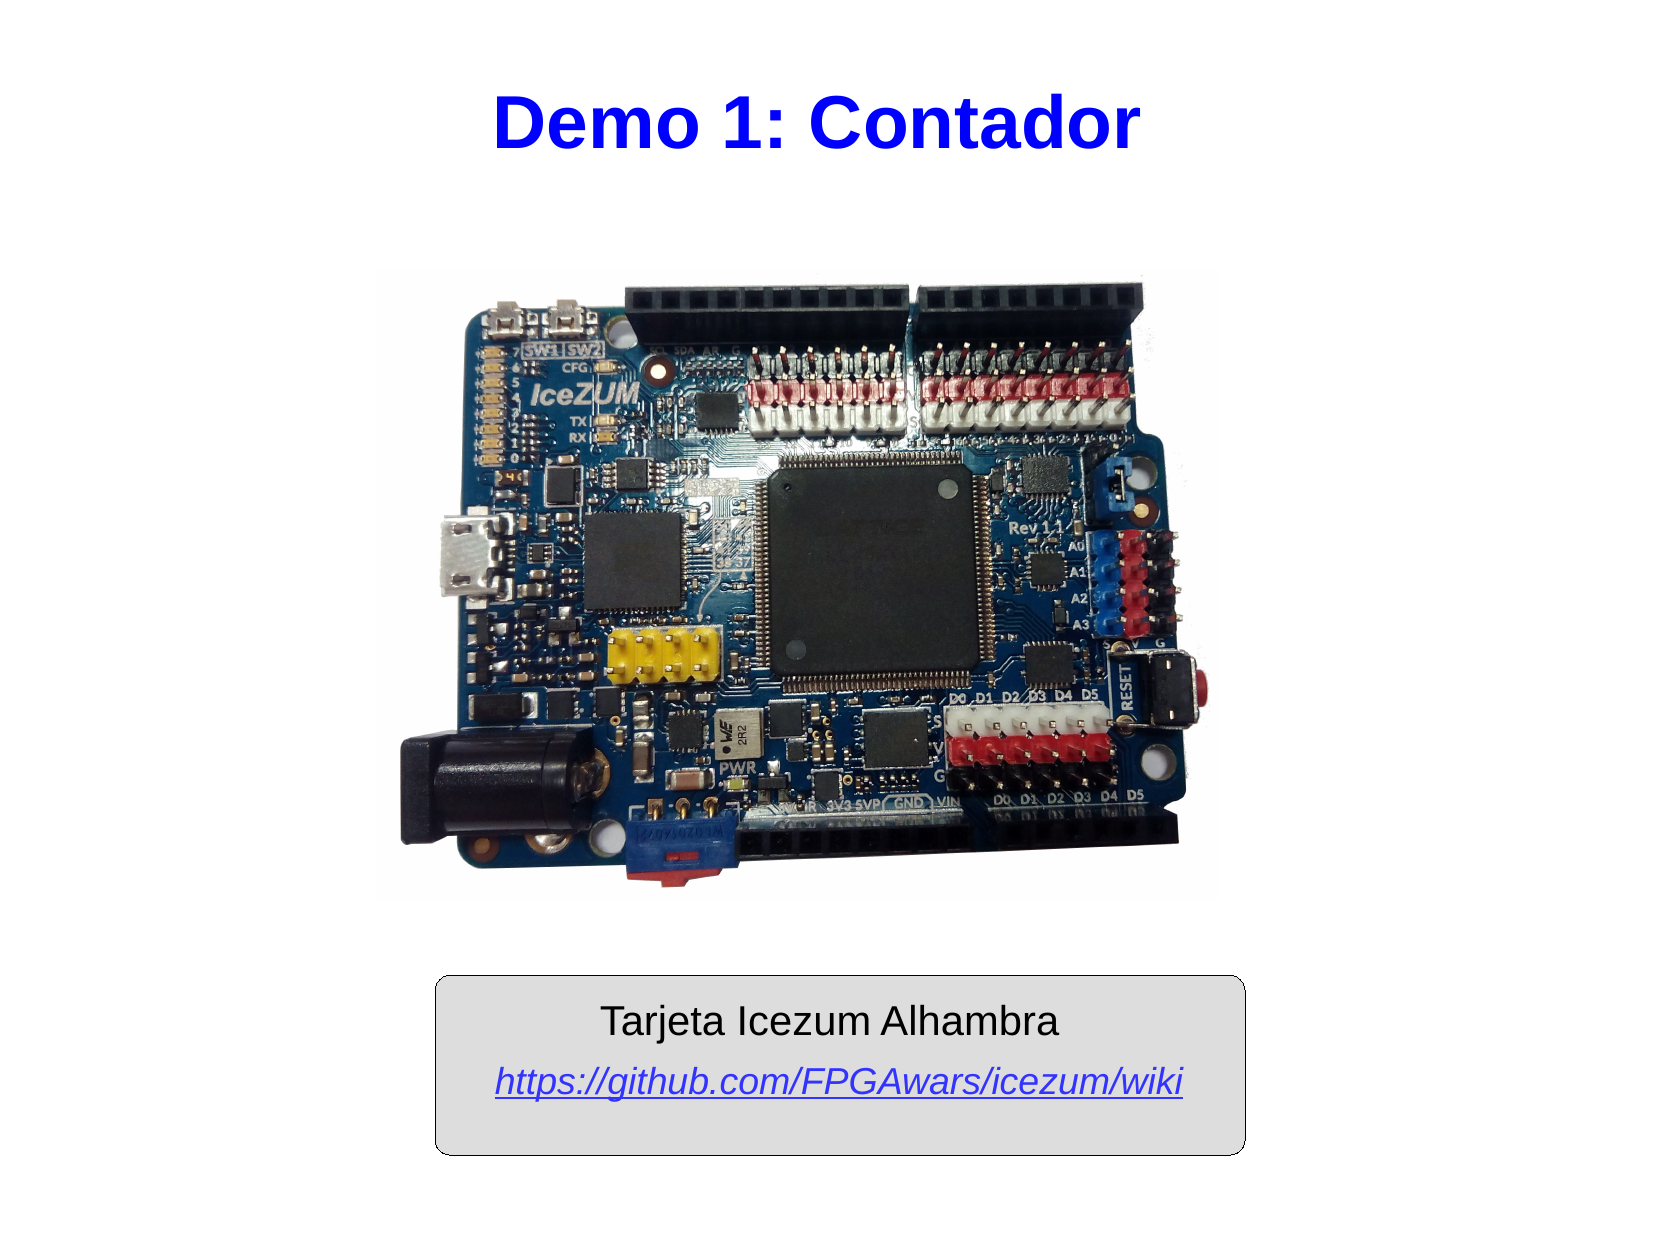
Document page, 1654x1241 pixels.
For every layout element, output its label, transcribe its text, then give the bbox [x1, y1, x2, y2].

text_box Demo 1: Contador [90, 73, 1546, 211]
text_box Tarjeta Icezum Alhambra [585, 990, 1081, 1053]
text_box [435, 975, 1246, 1156]
picture [375, 269, 1219, 901]
text_box https://github.com/FPGAwars/icezum/wiki [480, 1053, 1199, 1111]
